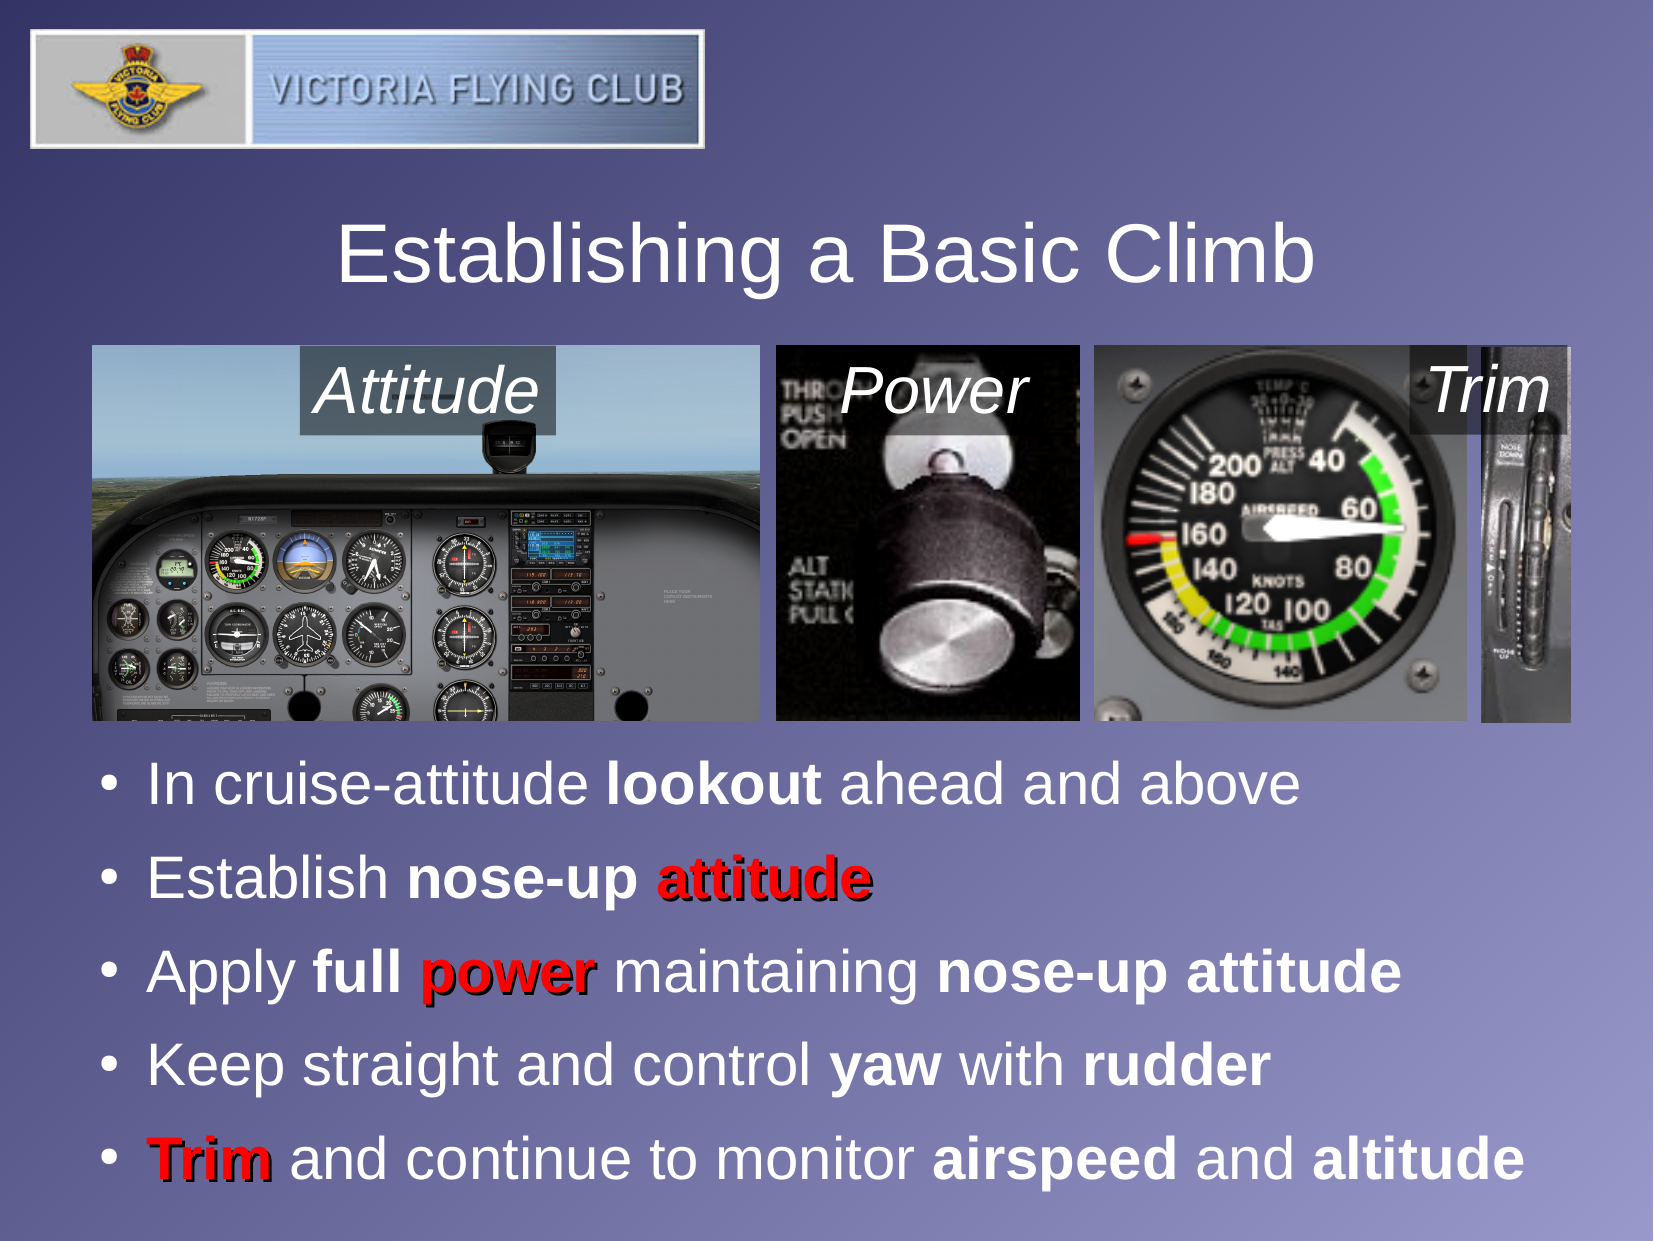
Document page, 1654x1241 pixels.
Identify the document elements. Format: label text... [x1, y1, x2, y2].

text_box Trim [1409, 345, 1568, 435]
list In cruise-attitude lookout ahead and above Establish nose-up attitude Apply full power maintaining nose-up attitude Keep straight and control yaw with rudder Trim and continue to monitor airspeed and altitude [82, 750, 1571, 1201]
title Establishing a Basic Climb [82, 150, 1571, 358]
picture [1094, 345, 1467, 721]
text_box Attitude [299, 345, 556, 436]
picture [776, 345, 1080, 721]
picture [1481, 347, 1571, 723]
text_box Power [824, 345, 1044, 436]
picture [92, 345, 760, 721]
picture [30, 29, 705, 149]
